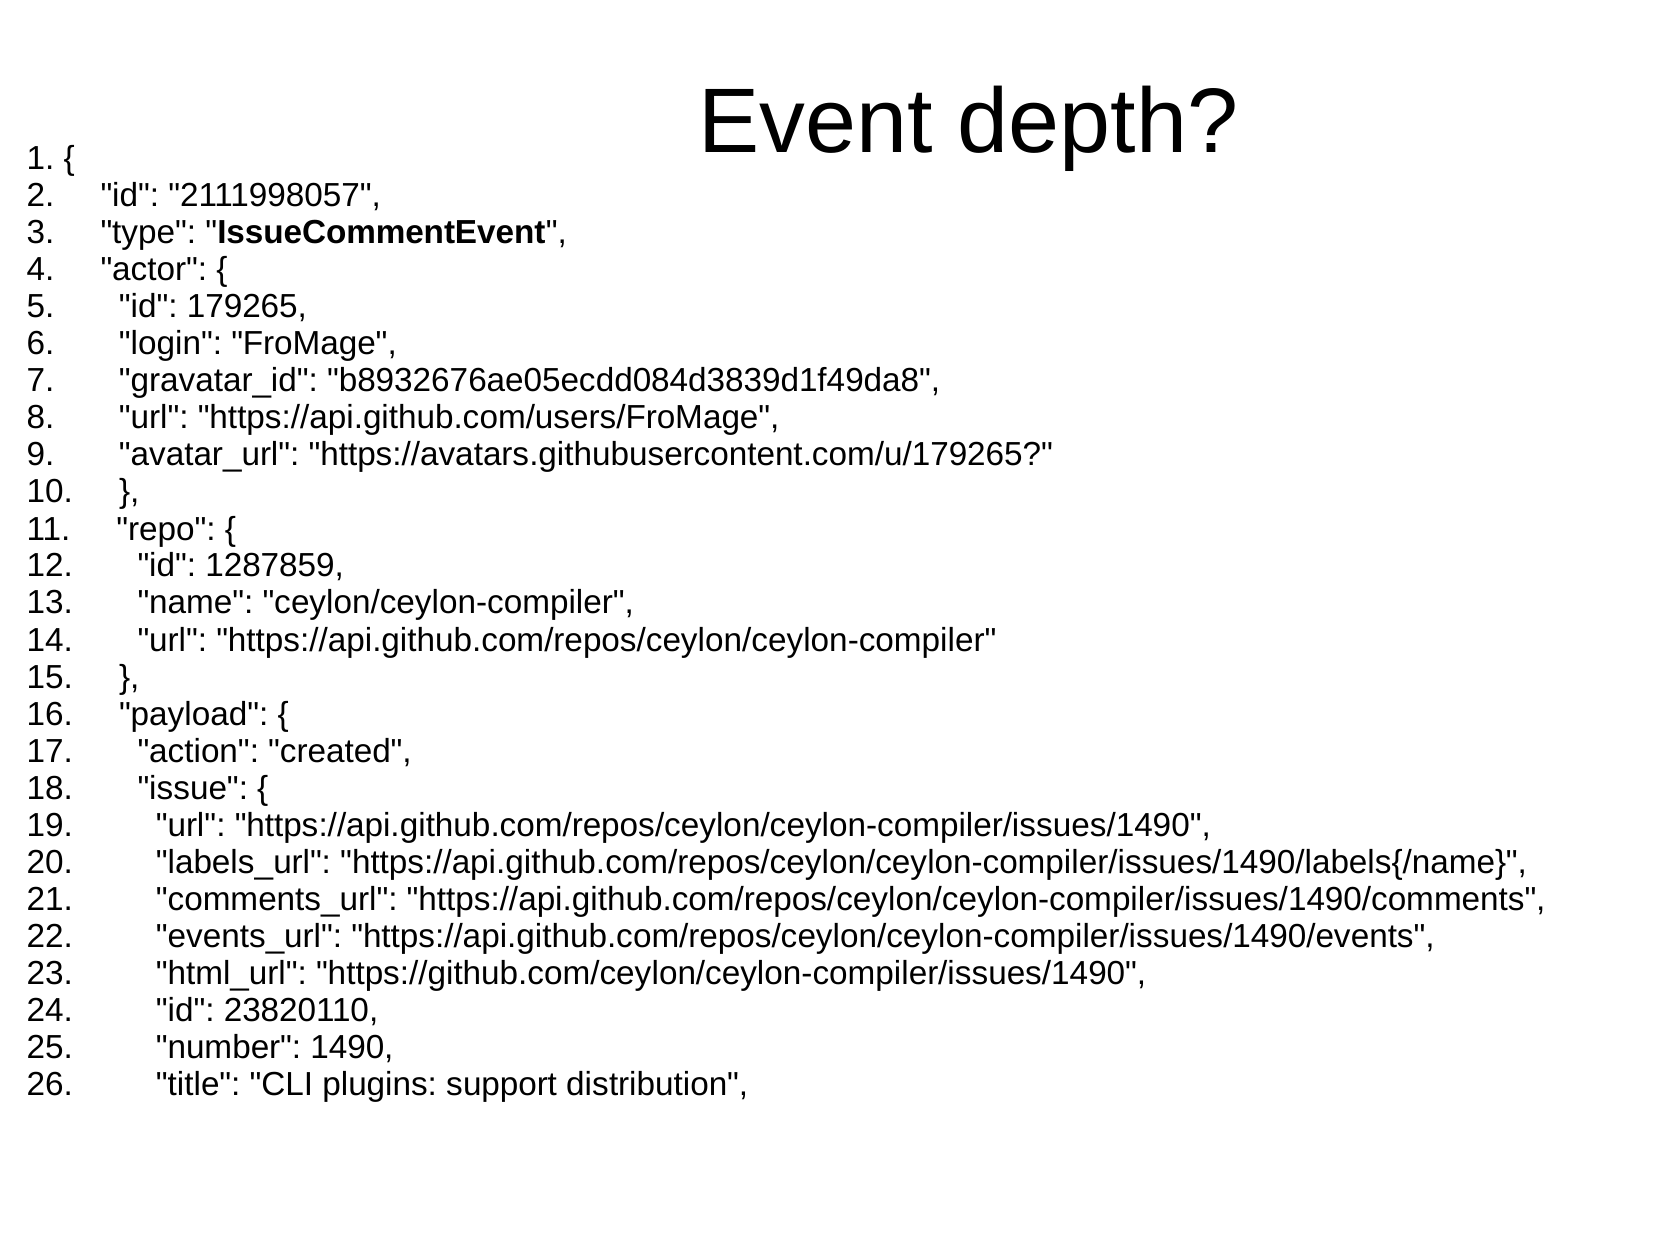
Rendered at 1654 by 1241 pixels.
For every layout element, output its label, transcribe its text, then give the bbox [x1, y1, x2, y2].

text_box 1. { 2. "id": "2111998057", 3. "type": "IssueCommentEvent", 4. "actor": { 5. "id": 179265, 6. "login": "FroMage", 7. "gravatar_id": "b8932676ae05ecdd084d3839d1f49da8", 8. "url": "https://api.github.com/users/FroMage", 9. "avatar_url": "https://avatars.githubusercontent.com/u/179265?" 10. }, 11. "repo": { 12. "id": 1287859, 13. "name": "ceylon/ceylon-compiler", 14. "url": "https://api.github.com/repos/ceylon/ceylon-compiler" 15. }, 16. "payload": { 17. "action": "created", 18. "issue": { 19. "url": "https://api.github.com/repos/ceylon/ceylon-compiler/issues/1490", 20. "labels_url": "https://api.github.com/repos/ceylon/ceylon-compiler/issues/1490/labels{/name}", 21. "comments_url": "https://api.github.com/repos/ceylon/ceylon-compiler/issues/1490/comments", 22. "events_url": "https://api.github.com/repos/ceylon/ceylon-compiler/issues/1490/events", 23. "html_url": "https://github.com/ceylon/ceylon-compiler/issues/1490", 24. "id": 23820110, 25. "number": 1490, 26. "title": "CLI plugins: support distribution", [11, 132, 1627, 1241]
title Event depth? [698, 17, 1239, 225]
